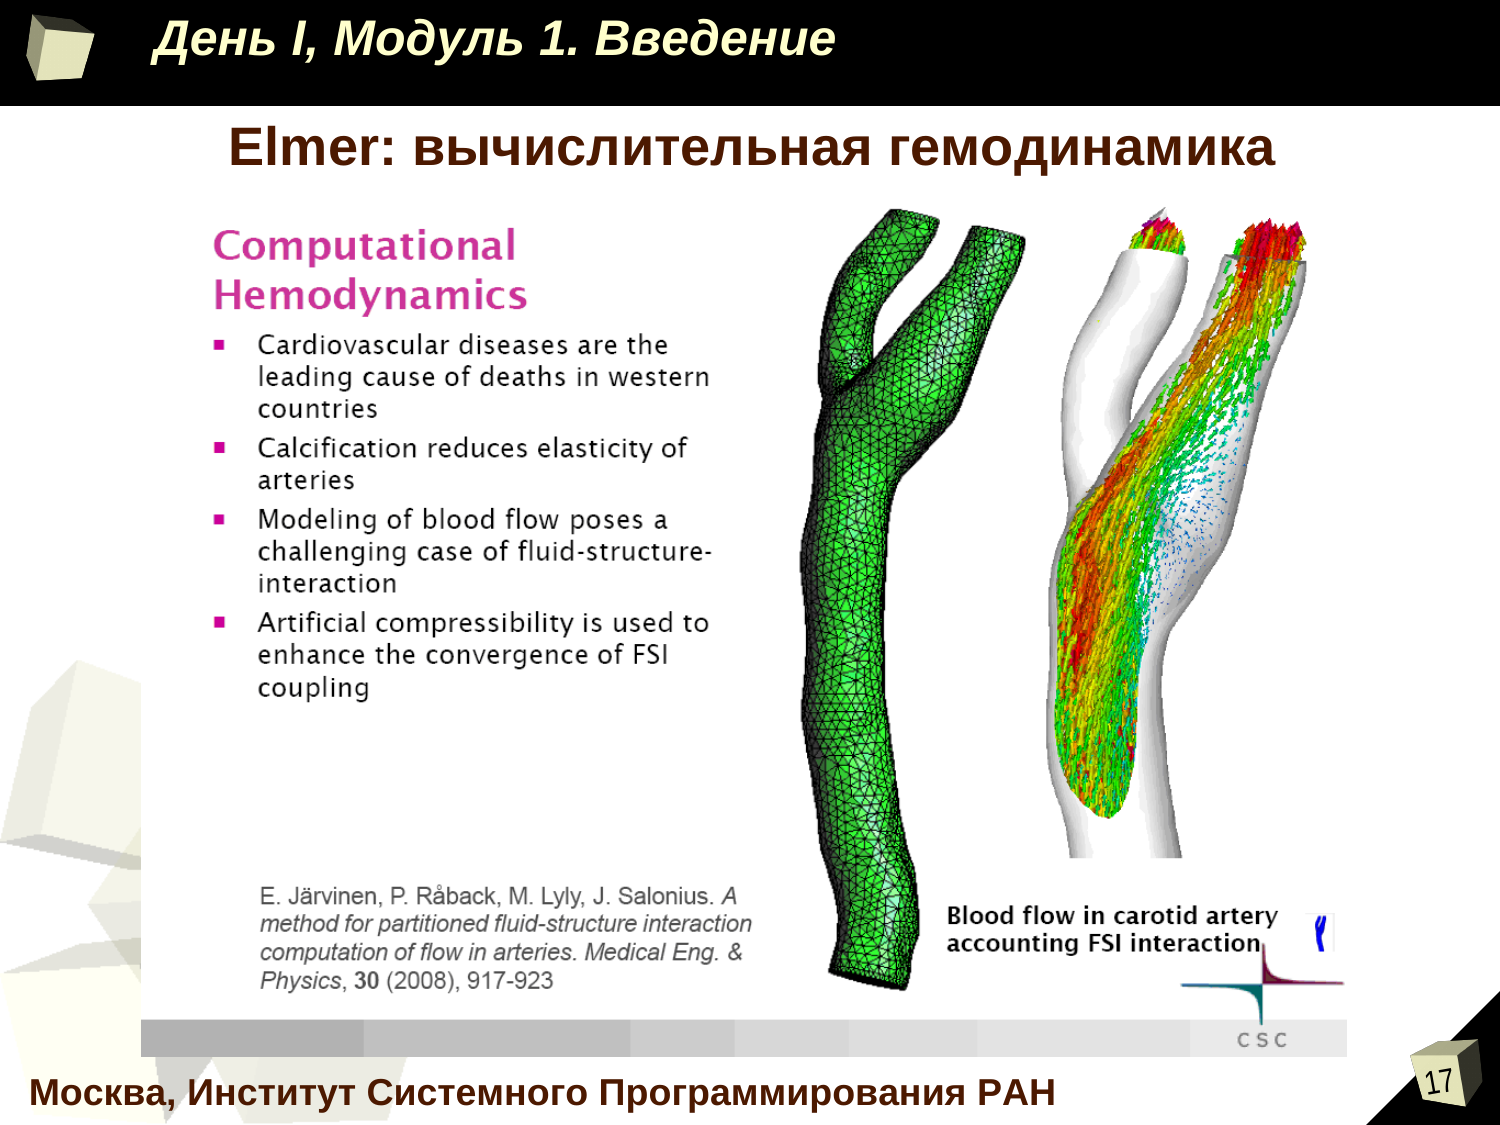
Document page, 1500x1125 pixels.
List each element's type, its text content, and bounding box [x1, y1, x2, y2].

picture [0, 184, 1347, 1125]
picture [423, 1088, 433, 1102]
text_box Elmer: вычислительная гемодинамика [5, 104, 1500, 184]
